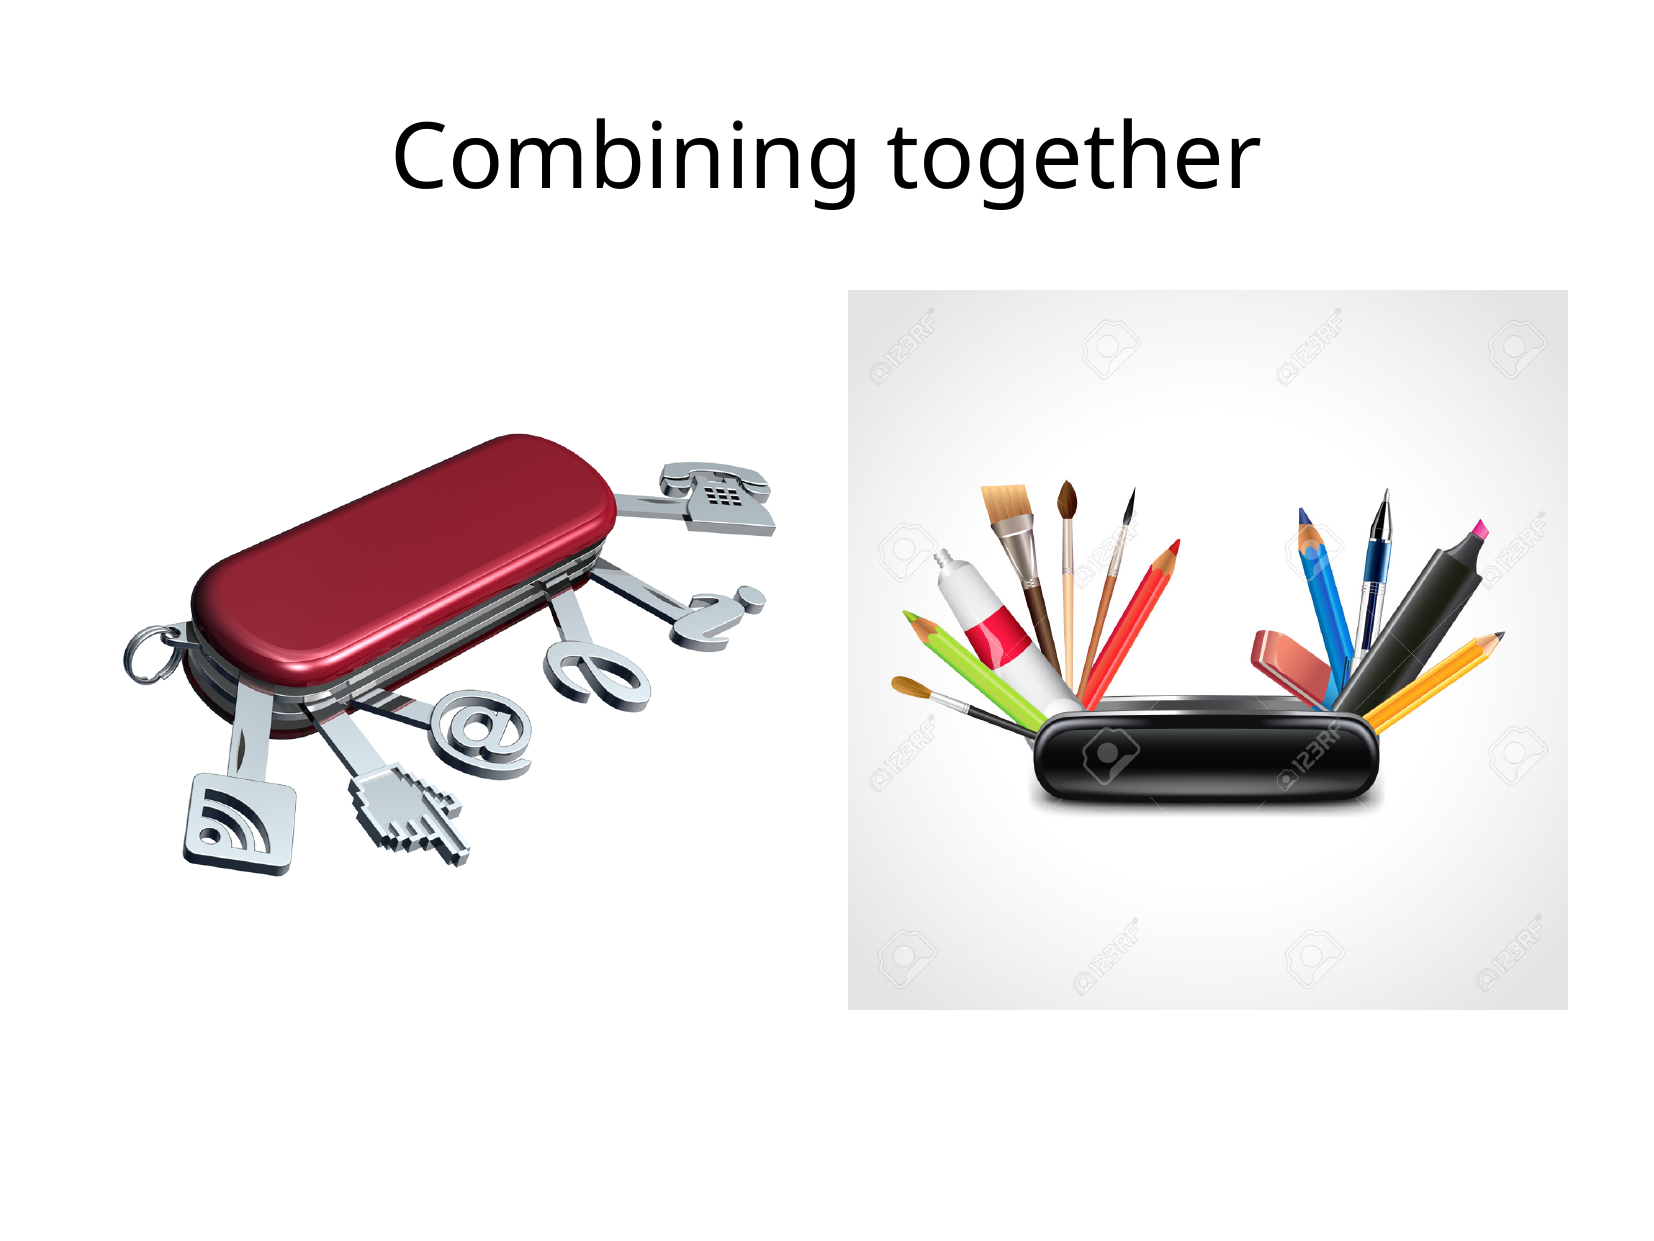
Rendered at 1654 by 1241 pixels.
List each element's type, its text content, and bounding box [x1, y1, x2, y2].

picture [848, 290, 1568, 1010]
picture [86, 290, 806, 1010]
title Combining together [82, 49, 1571, 257]
